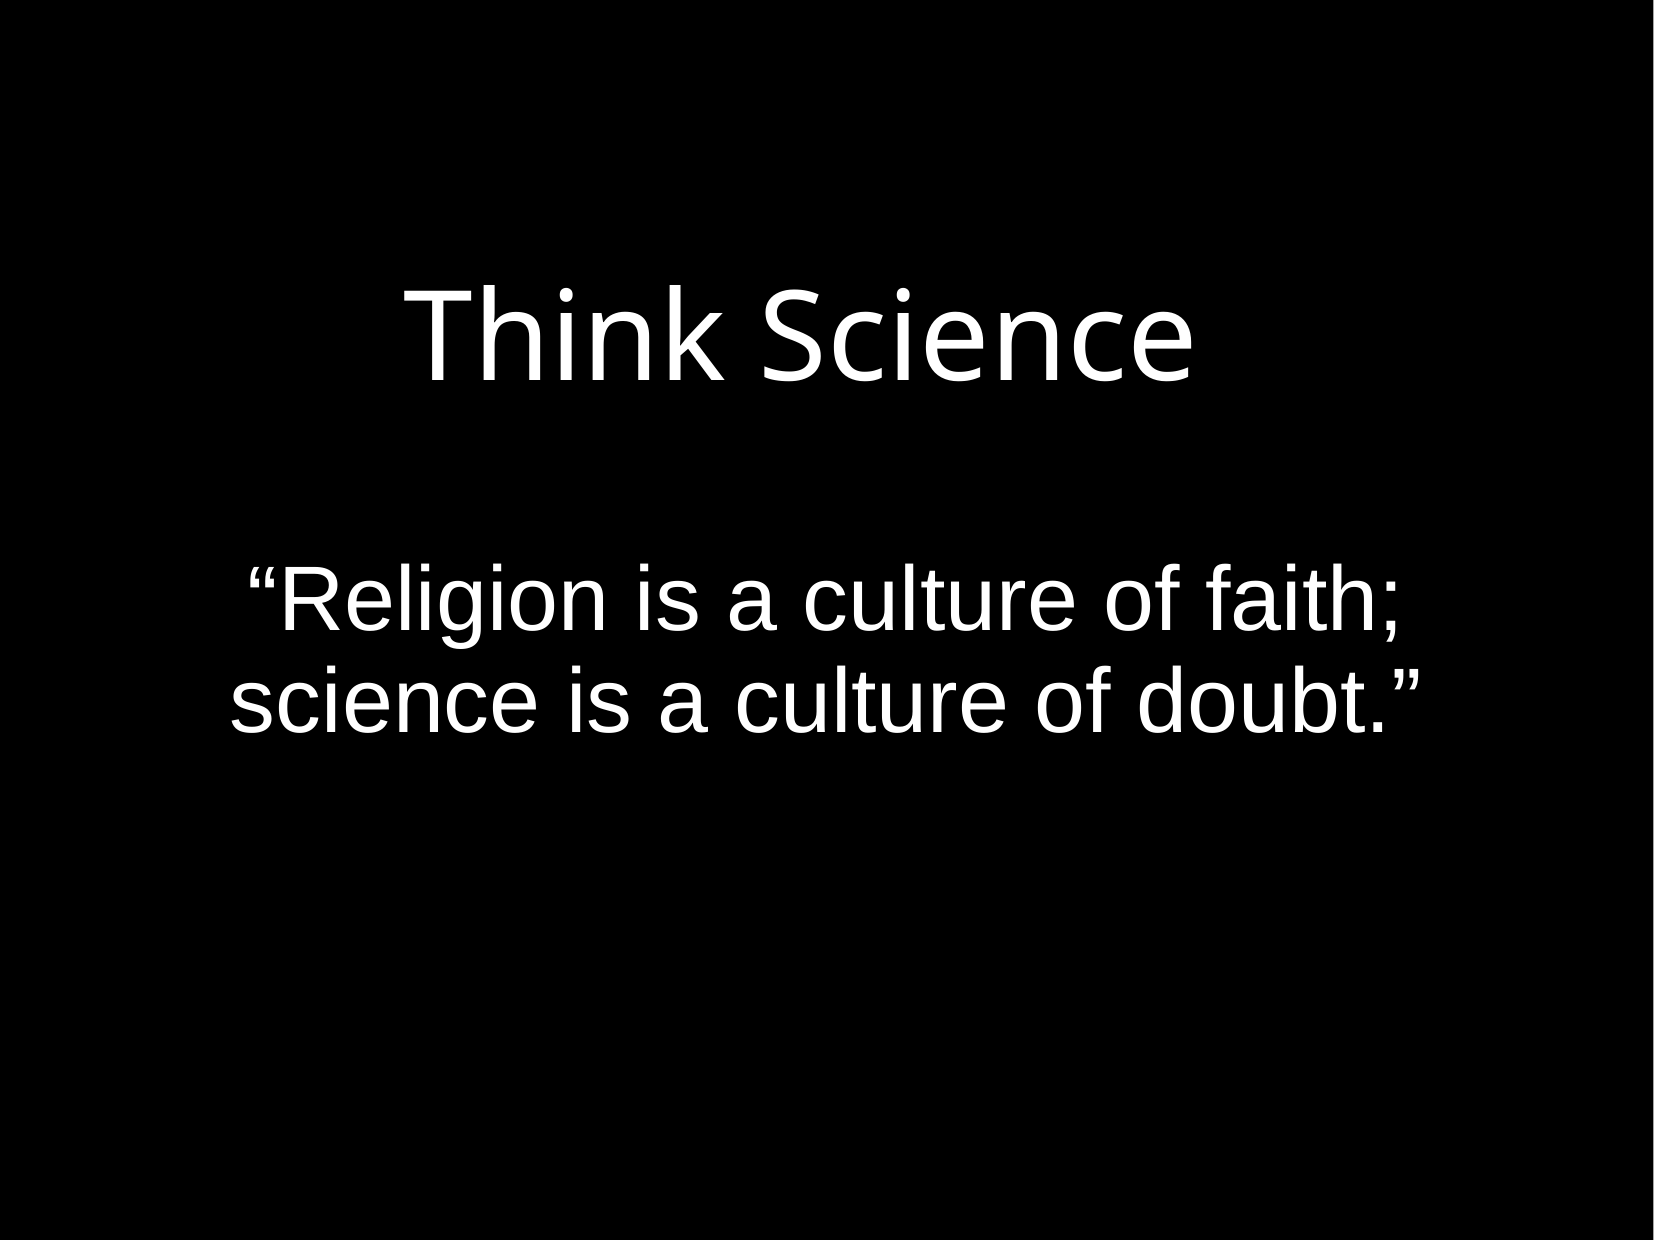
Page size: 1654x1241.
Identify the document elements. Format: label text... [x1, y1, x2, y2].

title Think Science [56, 227, 1546, 436]
subtitle “Religion is a culture of faith; science is a culture of doubt.” [82, 290, 1571, 1010]
